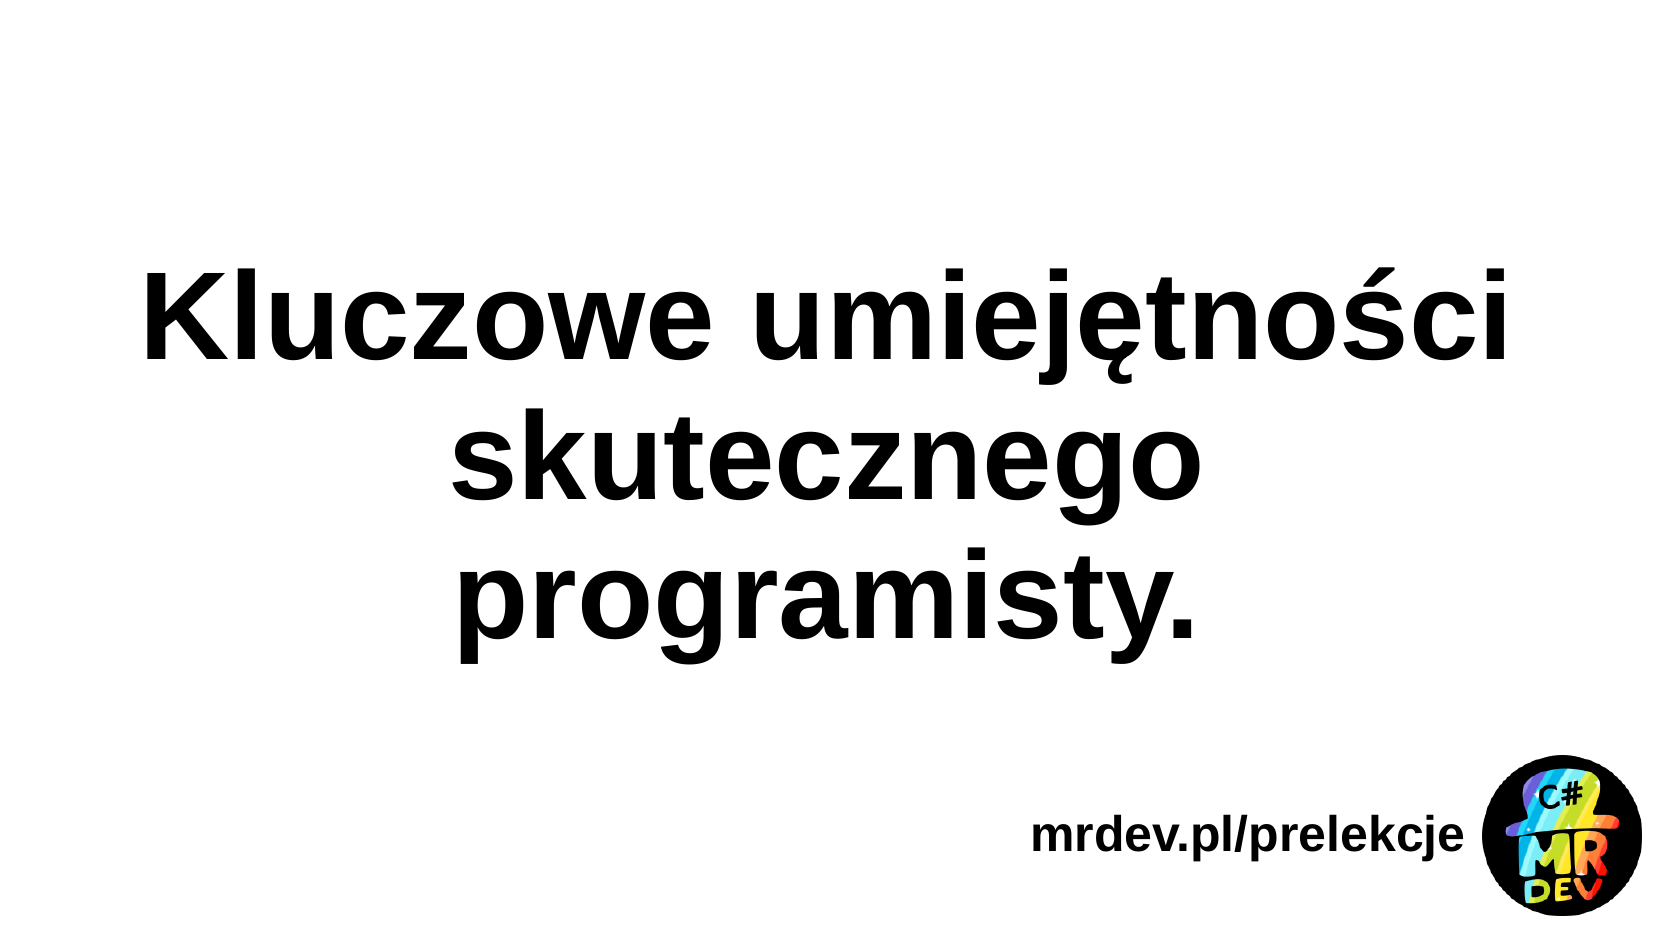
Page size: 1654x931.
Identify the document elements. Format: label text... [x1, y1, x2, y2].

picture [1482, 755, 1642, 916]
subtitle Kluczowe umiejętności skutecznego programisty. [82, 49, 1571, 863]
text_box mrdev.pl/prelekcje [1009, 771, 1482, 898]
